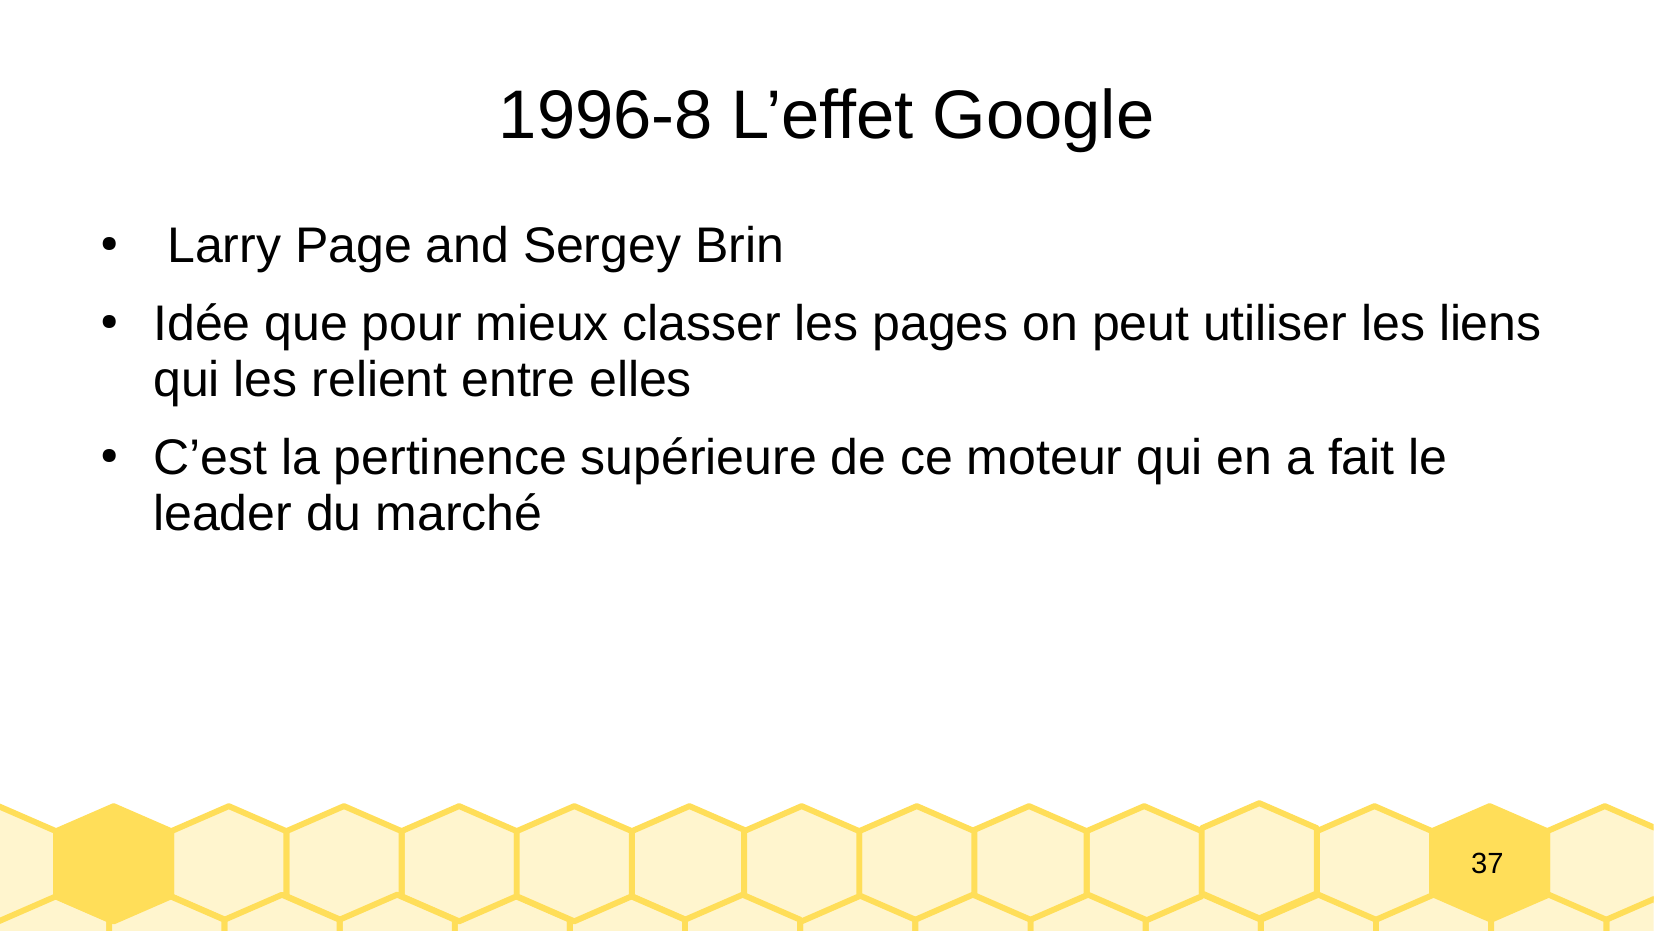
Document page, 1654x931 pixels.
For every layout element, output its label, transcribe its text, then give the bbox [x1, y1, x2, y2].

list Larry Page and Sergey Brin Idée que pour mieux classer les pages on peut utiliser les liens qui les relient entre elles C’est la pertinence supérieure de ce moteur qui en a fait le leader du marché [82, 217, 1571, 758]
title 1996-8 L’effet Google [82, 37, 1571, 193]
